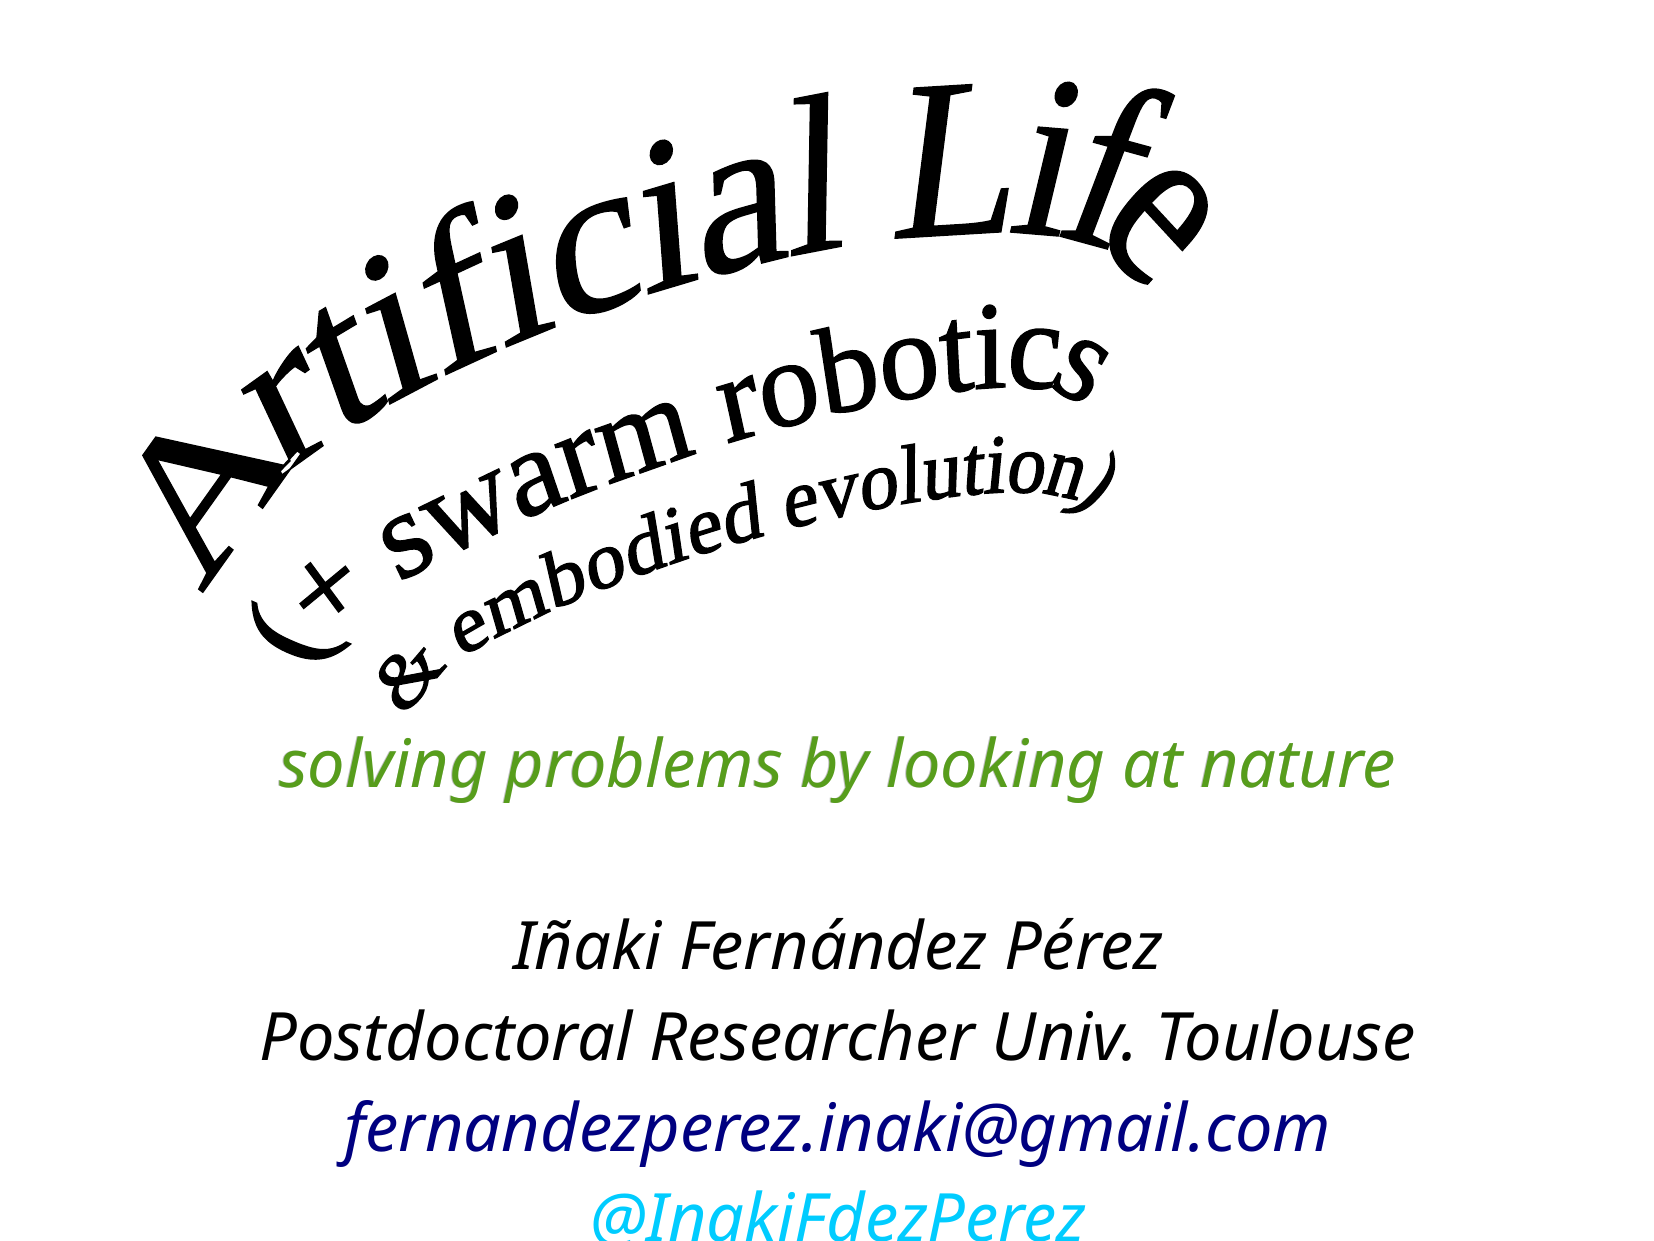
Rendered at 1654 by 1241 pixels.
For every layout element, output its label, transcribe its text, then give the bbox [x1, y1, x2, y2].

text_box Artificial Life [492, 235, 555, 347]
text_box Artificial Life [423, 201, 497, 375]
text_box Artificial Life [705, 160, 788, 274]
text_box & embodied evolution) [628, 511, 667, 575]
text_box Artificial Life [791, 92, 842, 256]
text_box & embodied evolution) [484, 580, 550, 639]
text_box (+ swarm robotics [976, 330, 1005, 389]
text_box & embodied evolution) [1042, 454, 1083, 500]
text_box (+ swarm robotics [883, 339, 936, 400]
text_box Artificial Life [1010, 89, 1208, 285]
text_box (+ swarm robotics [555, 429, 597, 499]
text_box & embodied evolution) [1061, 451, 1115, 513]
text_box (+ swarm robotics [252, 601, 351, 660]
text_box & embodied evolution) [379, 647, 447, 709]
text_box (+ swarm robotics [300, 562, 349, 612]
text_box (+ swarm robotics [716, 375, 756, 443]
text_box & embodied evolution) [984, 453, 1004, 494]
text_box & embodied evolution) [924, 457, 960, 500]
text_box (+ swarm robotics [939, 320, 975, 392]
text_box (+ swarm robotics [595, 403, 696, 484]
text_box Artificial Life [650, 140, 673, 165]
text_box Artificial Life [365, 255, 388, 281]
text_box & embodied evolution) [1010, 452, 1044, 494]
text_box Artificial Life [895, 84, 1008, 239]
text_box & embodied evolution) [726, 480, 764, 543]
text_box Artificial Life [1055, 82, 1078, 107]
text_box Artificial Life [556, 197, 641, 314]
text_box Artificial Life [142, 346, 323, 593]
text_box (+ swarm robotics [511, 453, 569, 517]
text_box & embodied evolution) [901, 444, 921, 504]
text_box (+ swarm robotics [1011, 329, 1108, 401]
text_box (+ swarm robotics [810, 327, 875, 413]
text_box Artificial Life [495, 195, 518, 220]
text_box & embodied evolution) [819, 474, 858, 518]
text_box & embodied evolution) [665, 523, 689, 565]
text_box & embodied evolution) [589, 547, 623, 589]
text_box & embodied evolution) [964, 446, 984, 496]
text_box (+ swarm robotics [383, 513, 432, 579]
text_box (+ swarm robotics [418, 469, 500, 550]
text_box & embodied evolution) [787, 485, 816, 527]
text_box Artificial Life [306, 293, 438, 423]
text_box (+ swarm robotics [763, 365, 816, 427]
subtitle solving problems by looking at nature Iñaki Fernández Pérez Postdoctoral Researcher Univ. Toulouse fernandezperez.inaki@gmail.com @InakiFdezPerez [94, 738, 1583, 1240]
text_box & embodied evolution) [539, 551, 584, 607]
text_box & embodied evolution) [454, 610, 489, 652]
text_box & embodied evolution) [690, 512, 721, 554]
text_box Artificial Life [643, 182, 698, 294]
text_box & embodied evolution) [863, 468, 897, 510]
